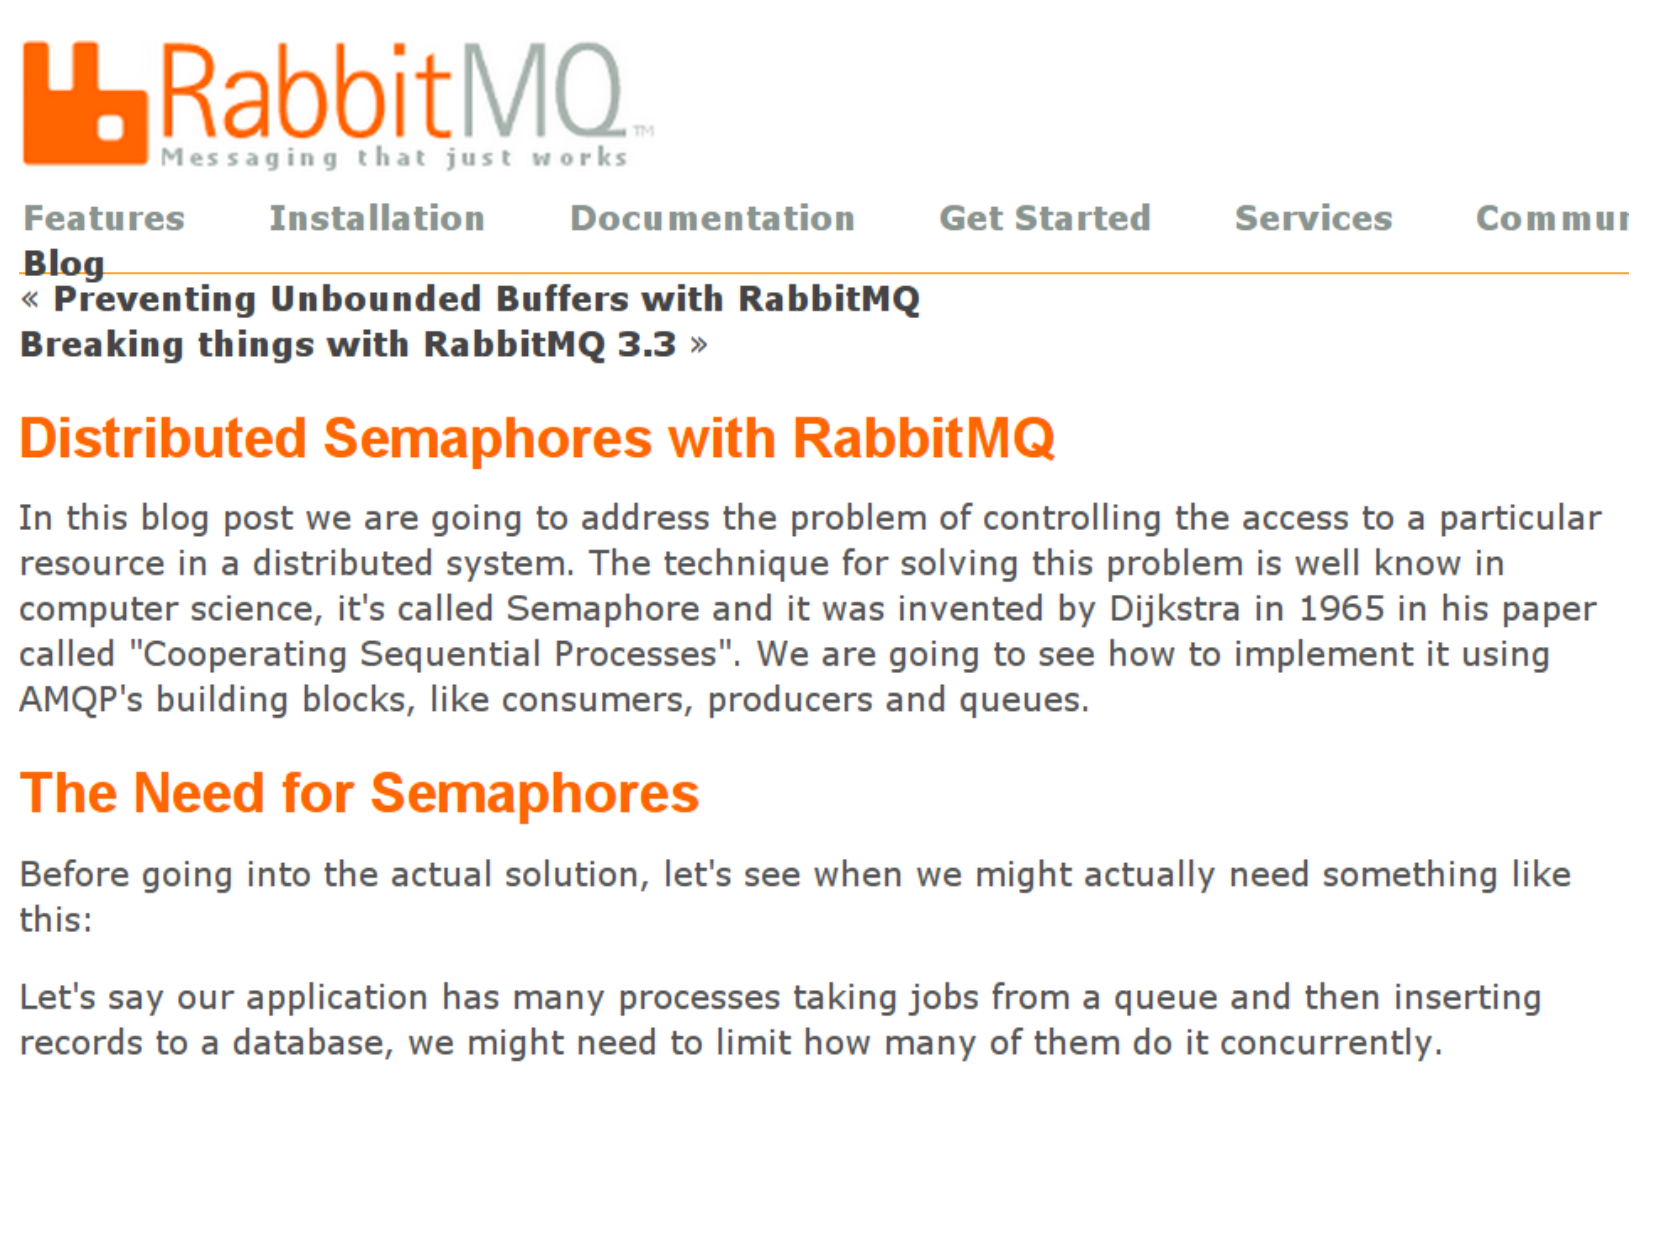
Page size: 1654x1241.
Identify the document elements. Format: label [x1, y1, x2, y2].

picture [19, 17, 1629, 1081]
